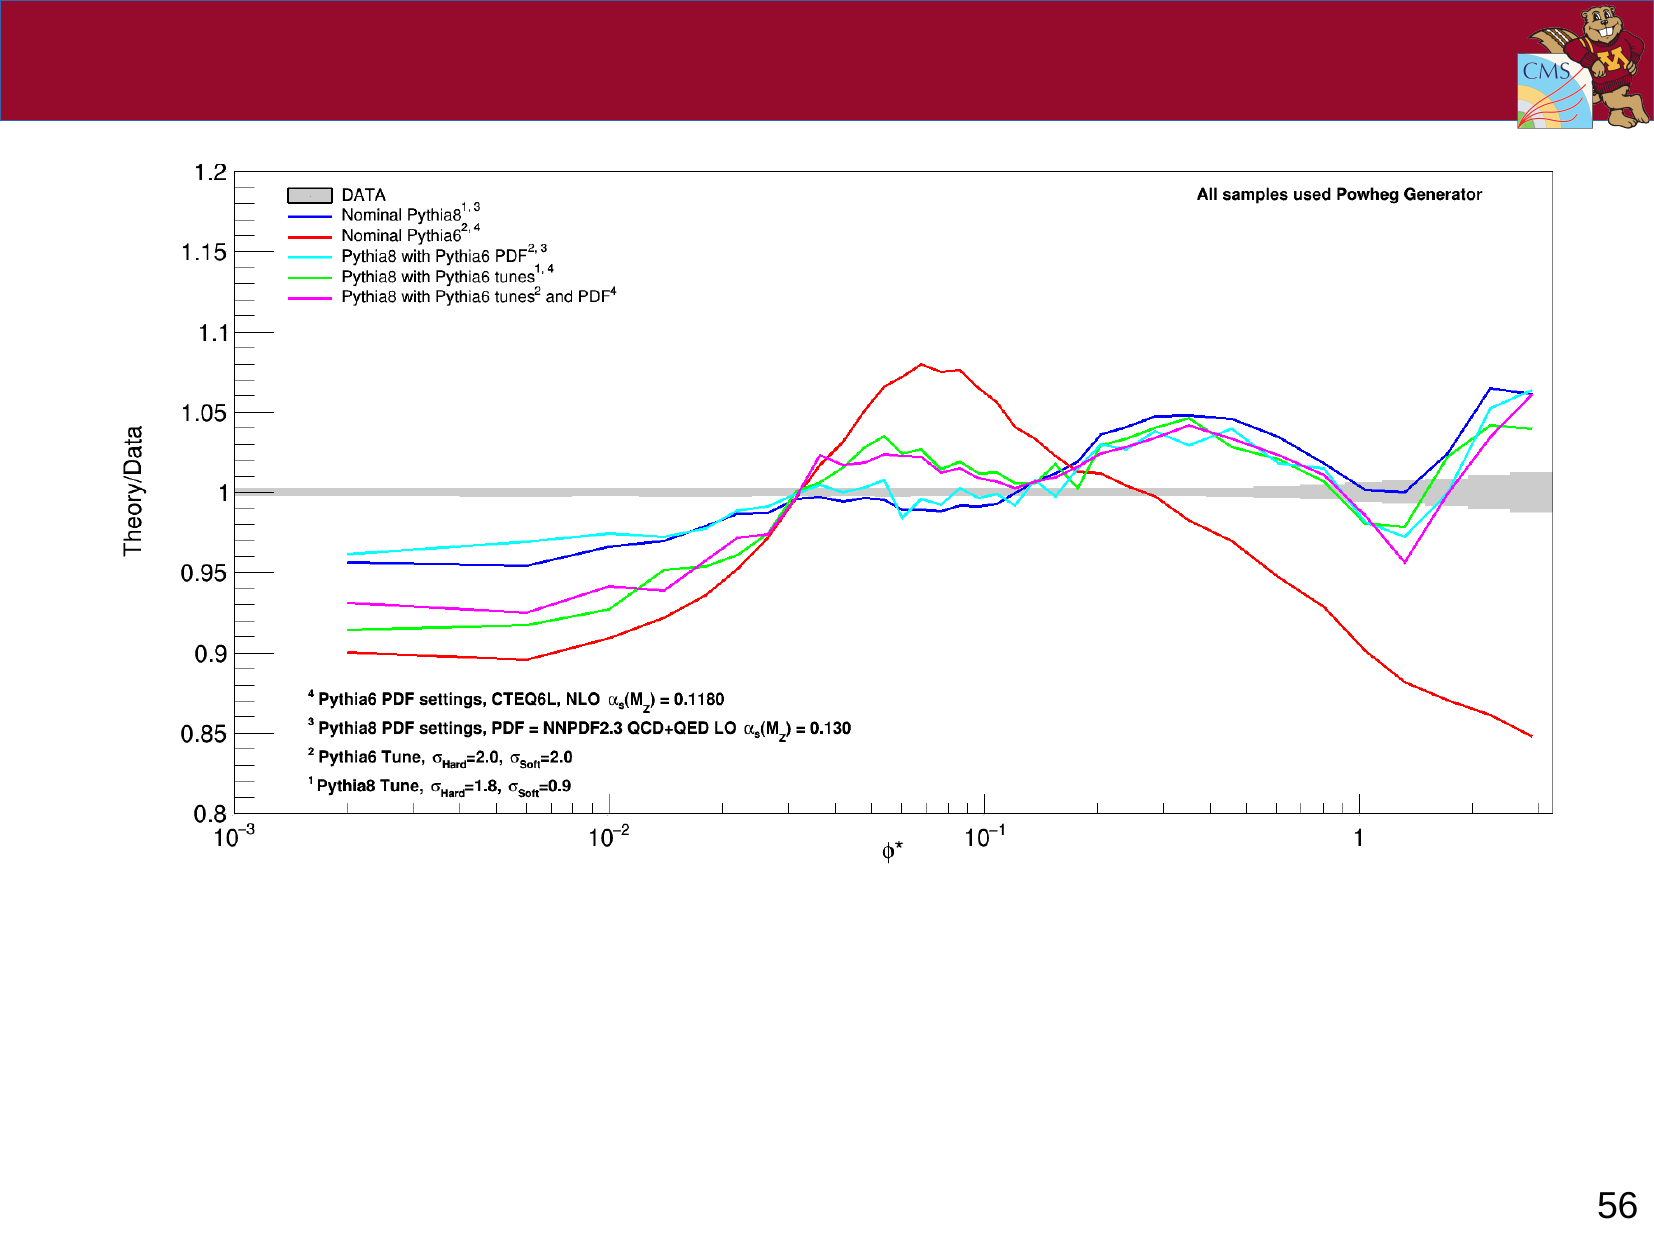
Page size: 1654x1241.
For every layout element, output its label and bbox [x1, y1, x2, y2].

picture [1515, 0, 1652, 135]
picture [86, 164, 1567, 885]
